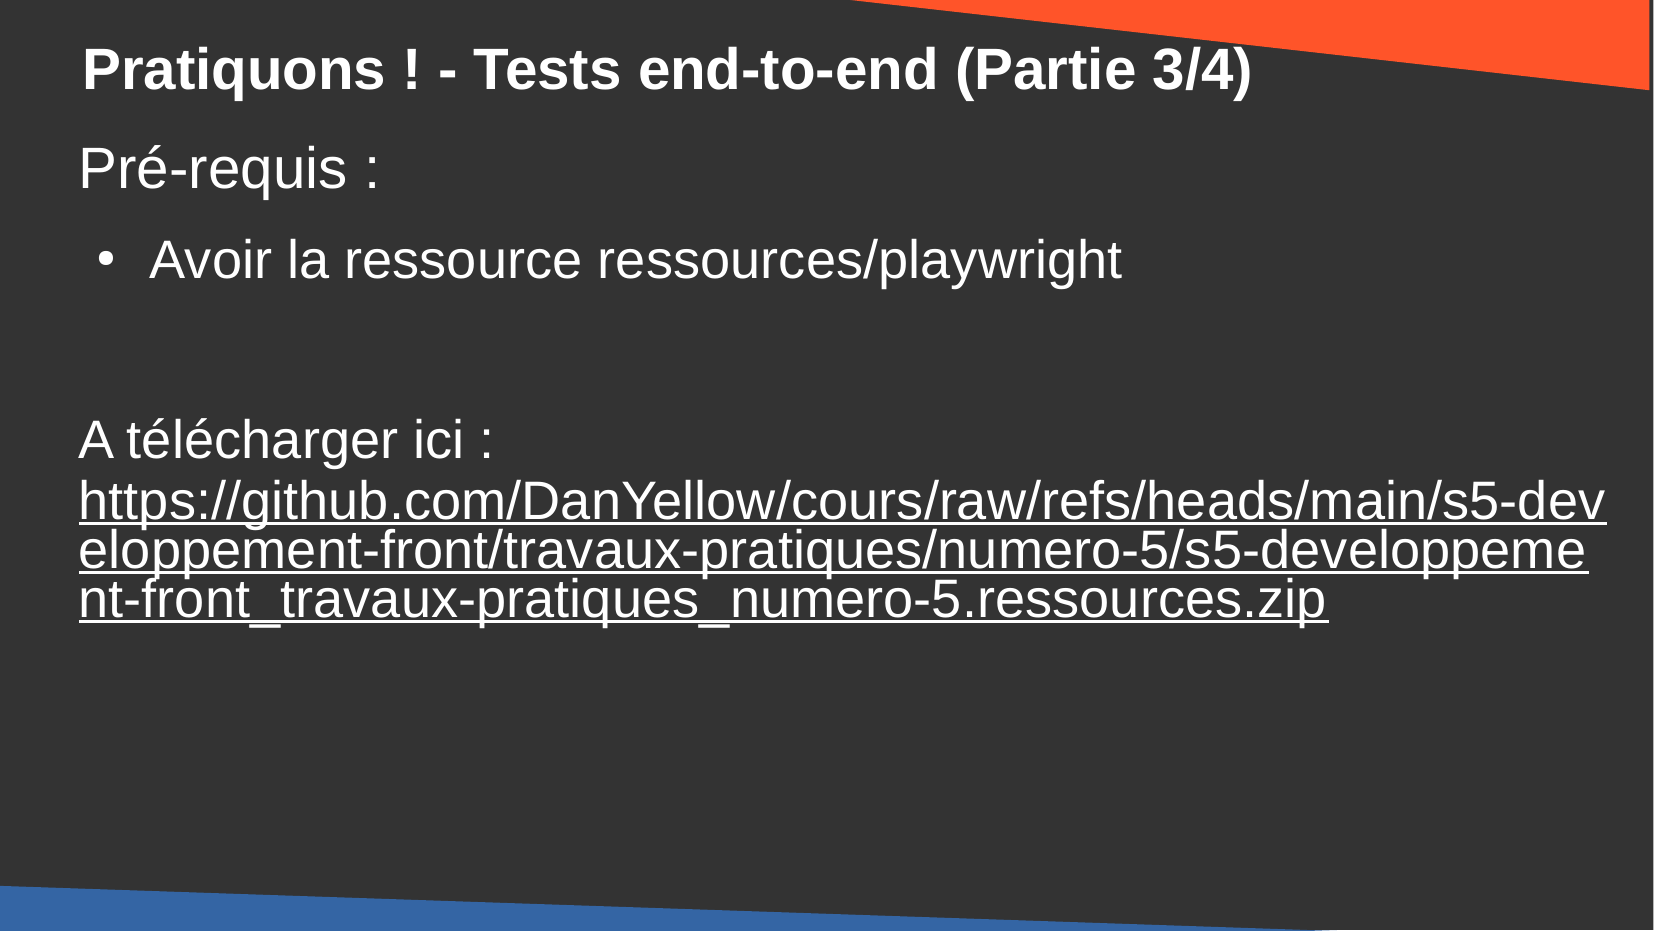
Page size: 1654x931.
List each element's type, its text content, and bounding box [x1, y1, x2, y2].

text_box [0, 885, 1337, 931]
title Pratiquons ! - Tests end-to-end (Partie 3/4) [82, 37, 1571, 114]
list Pré-requis : Avoir la ressource ressources/playwright A télécharger ici : https://github.com/DanYellow/cours/raw/refs/heads/main/s5-developpement-front/travaux-pratiques/numero-5/s5-developpement-front_travaux-pratiques_numero-5.ressources.zip [78, 135, 1618, 721]
text_box [850, 0, 1650, 91]
